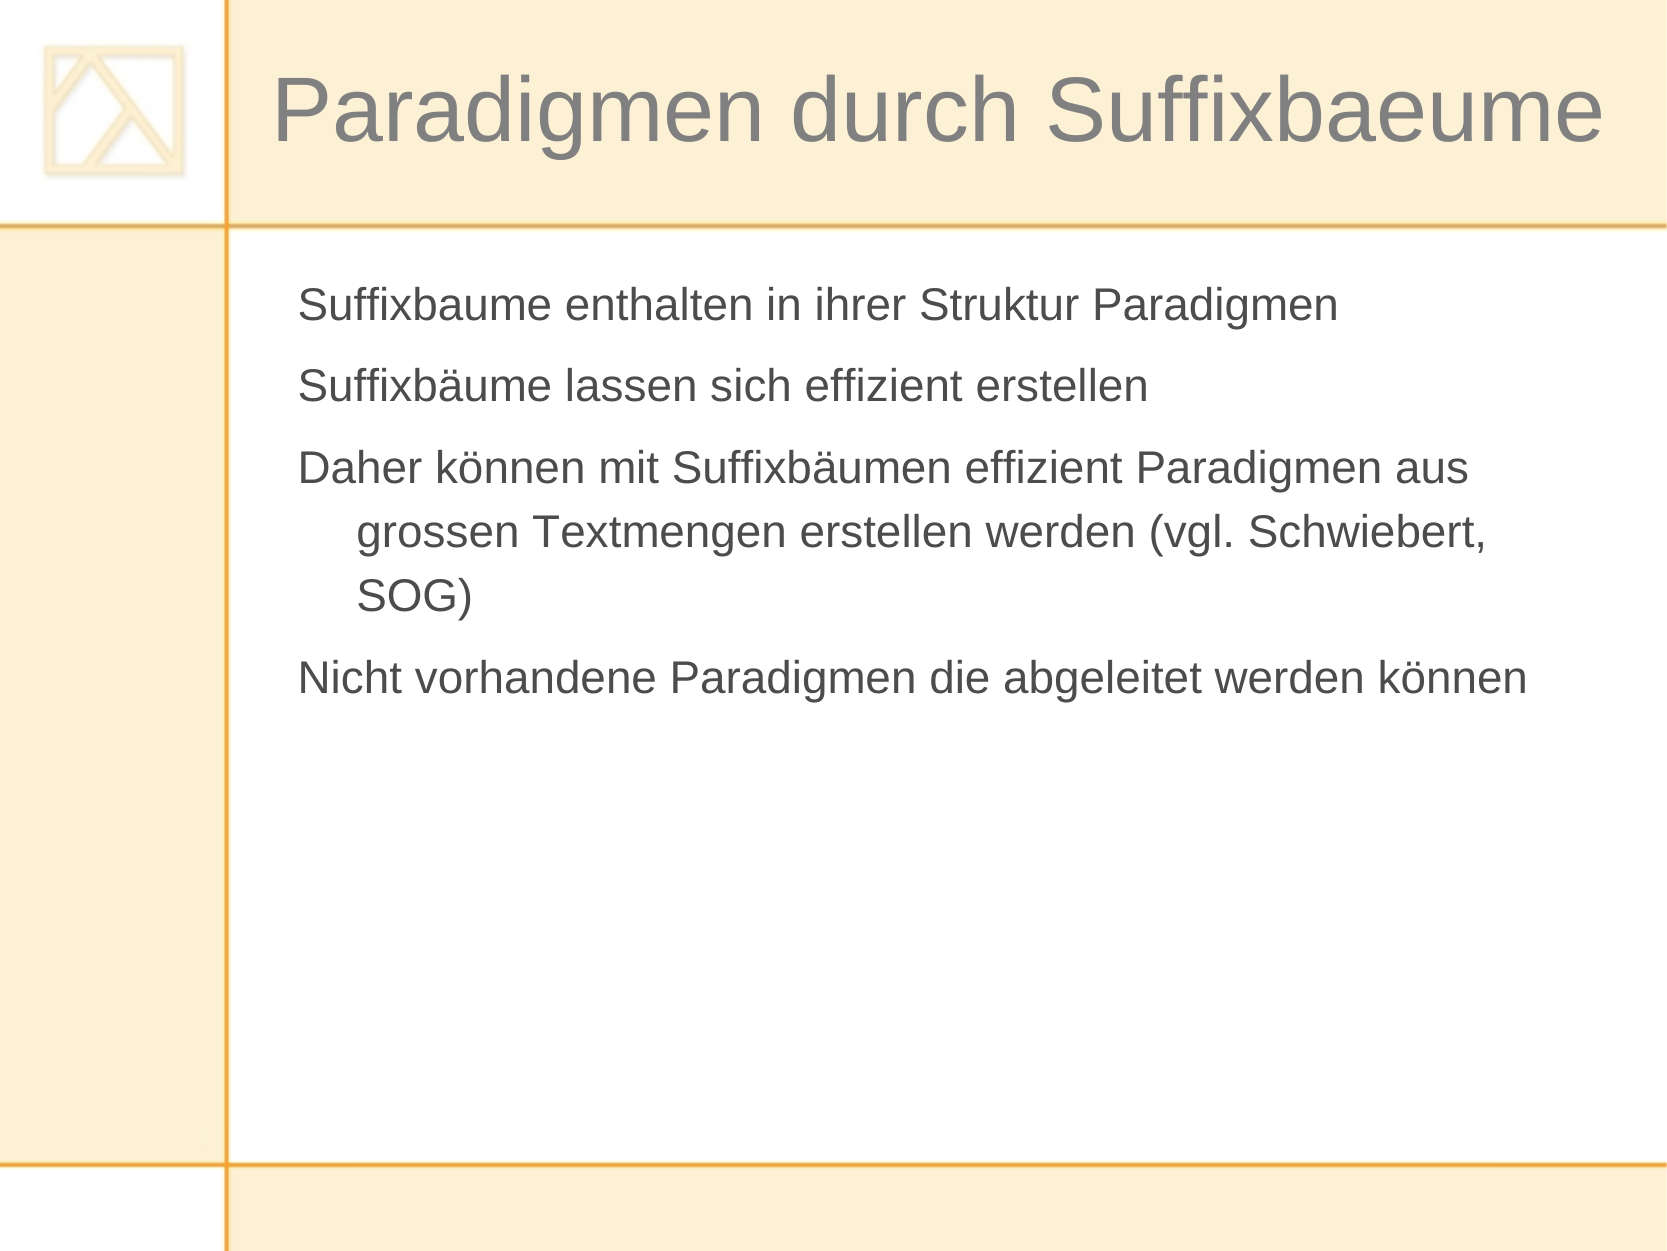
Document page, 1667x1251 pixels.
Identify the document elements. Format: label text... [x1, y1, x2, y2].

list Suffixbaume enthalten in ihrer Struktur Paradigmen Suffixbäume lassen sich effizient erstellen Daher können mit Suffixbäumen effizient Paradigmen aus grossen Textmengen erstellen werden (vgl. Schwiebert, SOG) Nicht vorhandene Paradigmen die abgeleitet werden können [268, 265, 1611, 857]
title Paradigmen durch Suffixbaeume [268, 6, 1611, 216]
picture [0, 0, 1667, 1251]
